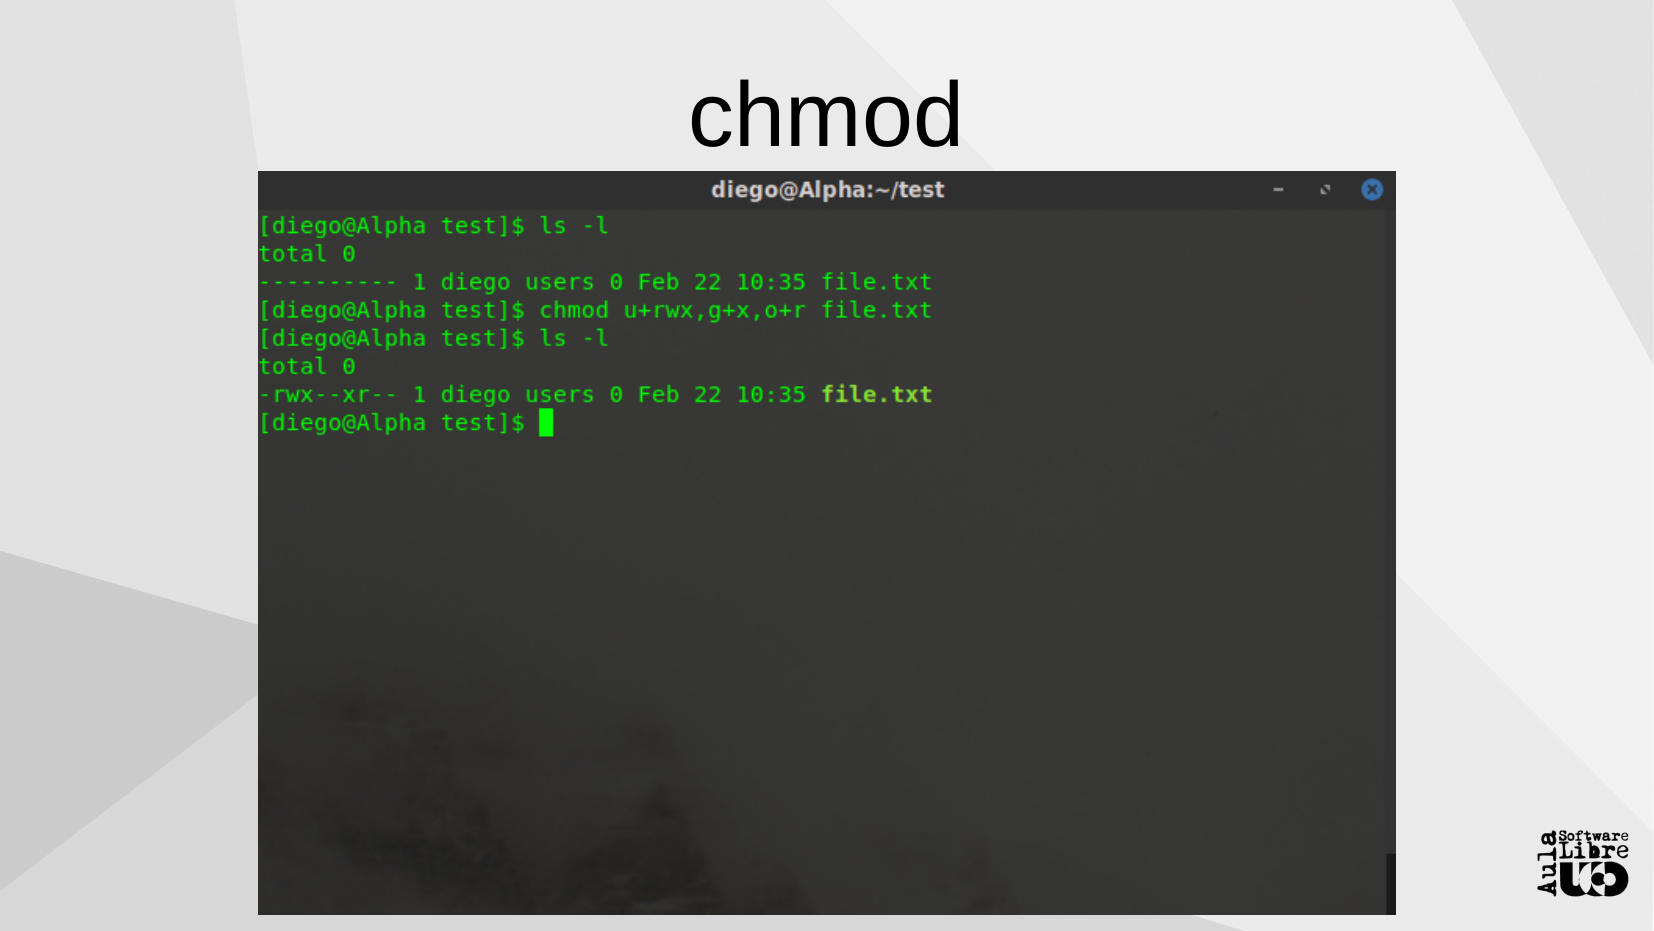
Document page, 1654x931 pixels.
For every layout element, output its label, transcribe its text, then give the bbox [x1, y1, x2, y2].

title chmod [82, 37, 1571, 193]
picture [0, 0, 1654, 931]
